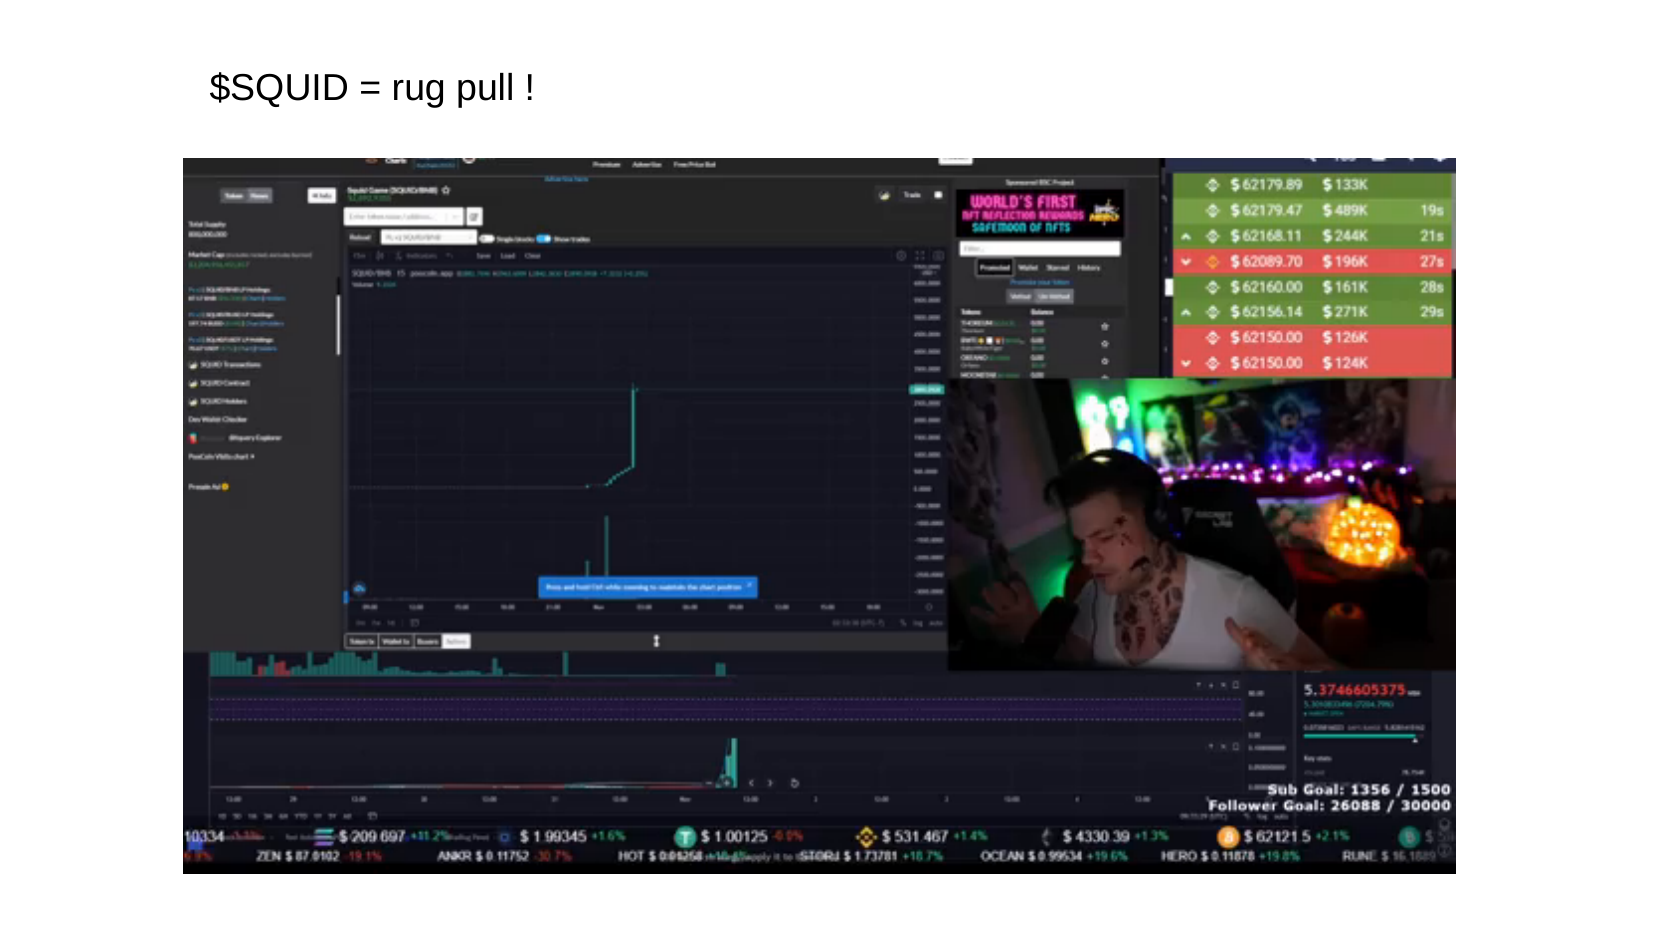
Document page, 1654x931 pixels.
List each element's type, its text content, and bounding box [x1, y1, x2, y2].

text_box $SQUID = rug pull ! [194, 59, 934, 116]
text_box [183, 157, 1457, 875]
